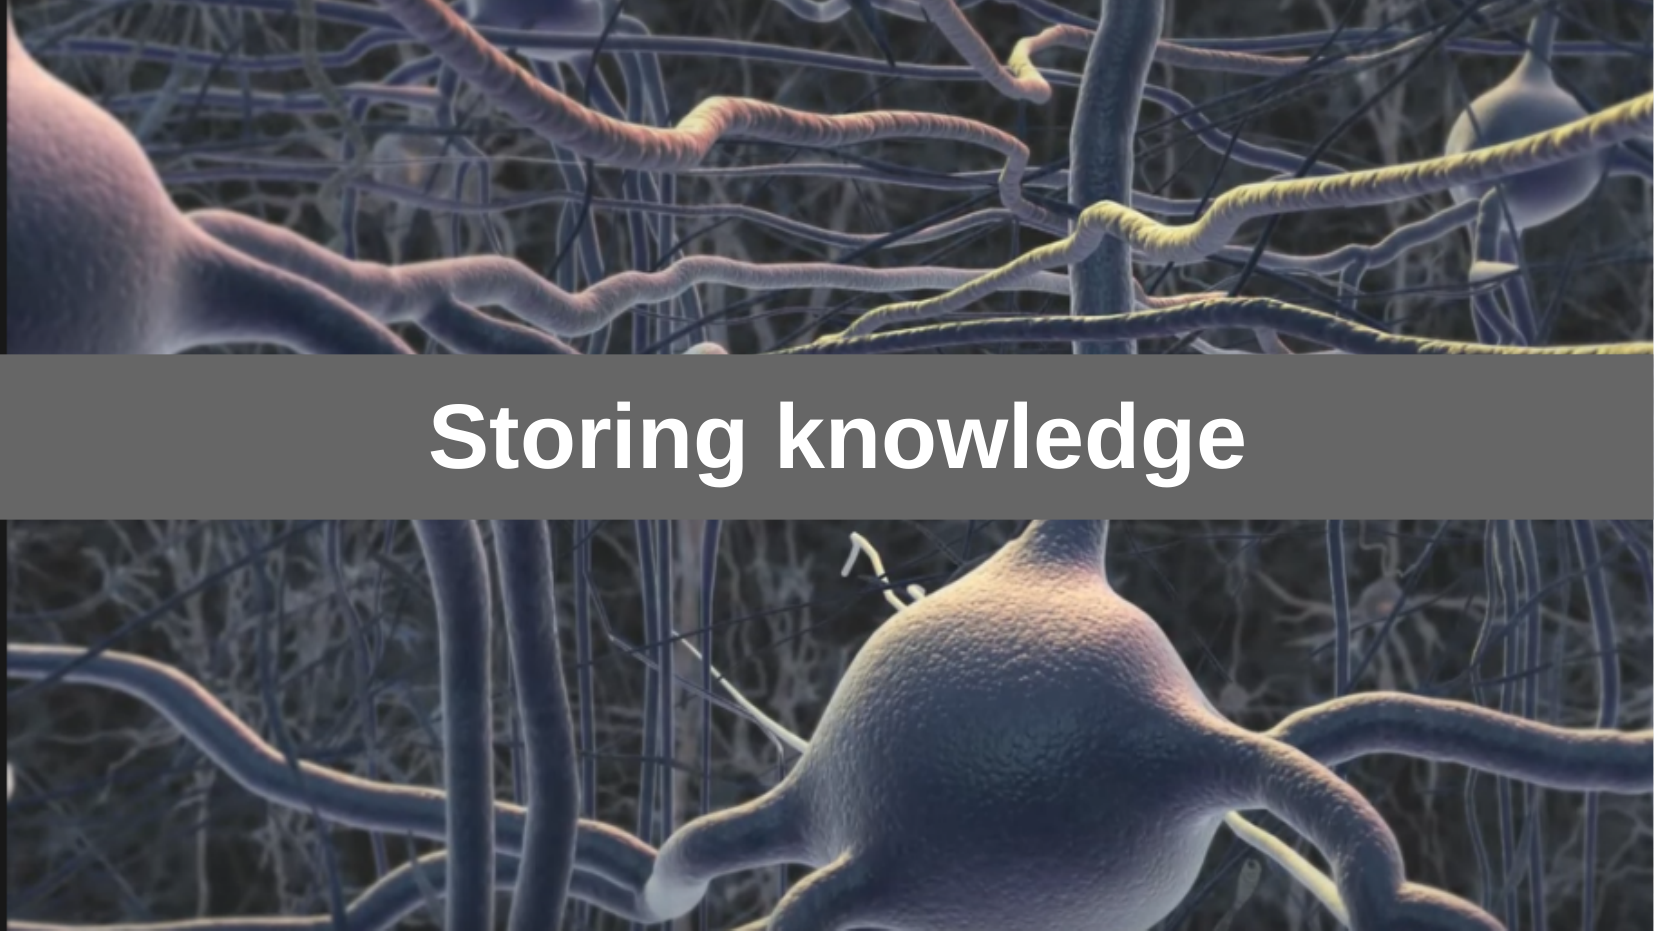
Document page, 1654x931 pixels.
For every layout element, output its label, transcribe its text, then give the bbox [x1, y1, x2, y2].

picture [0, 520, 1654, 931]
title Storing knowledge [0, 354, 1654, 520]
picture [0, 0, 1654, 354]
